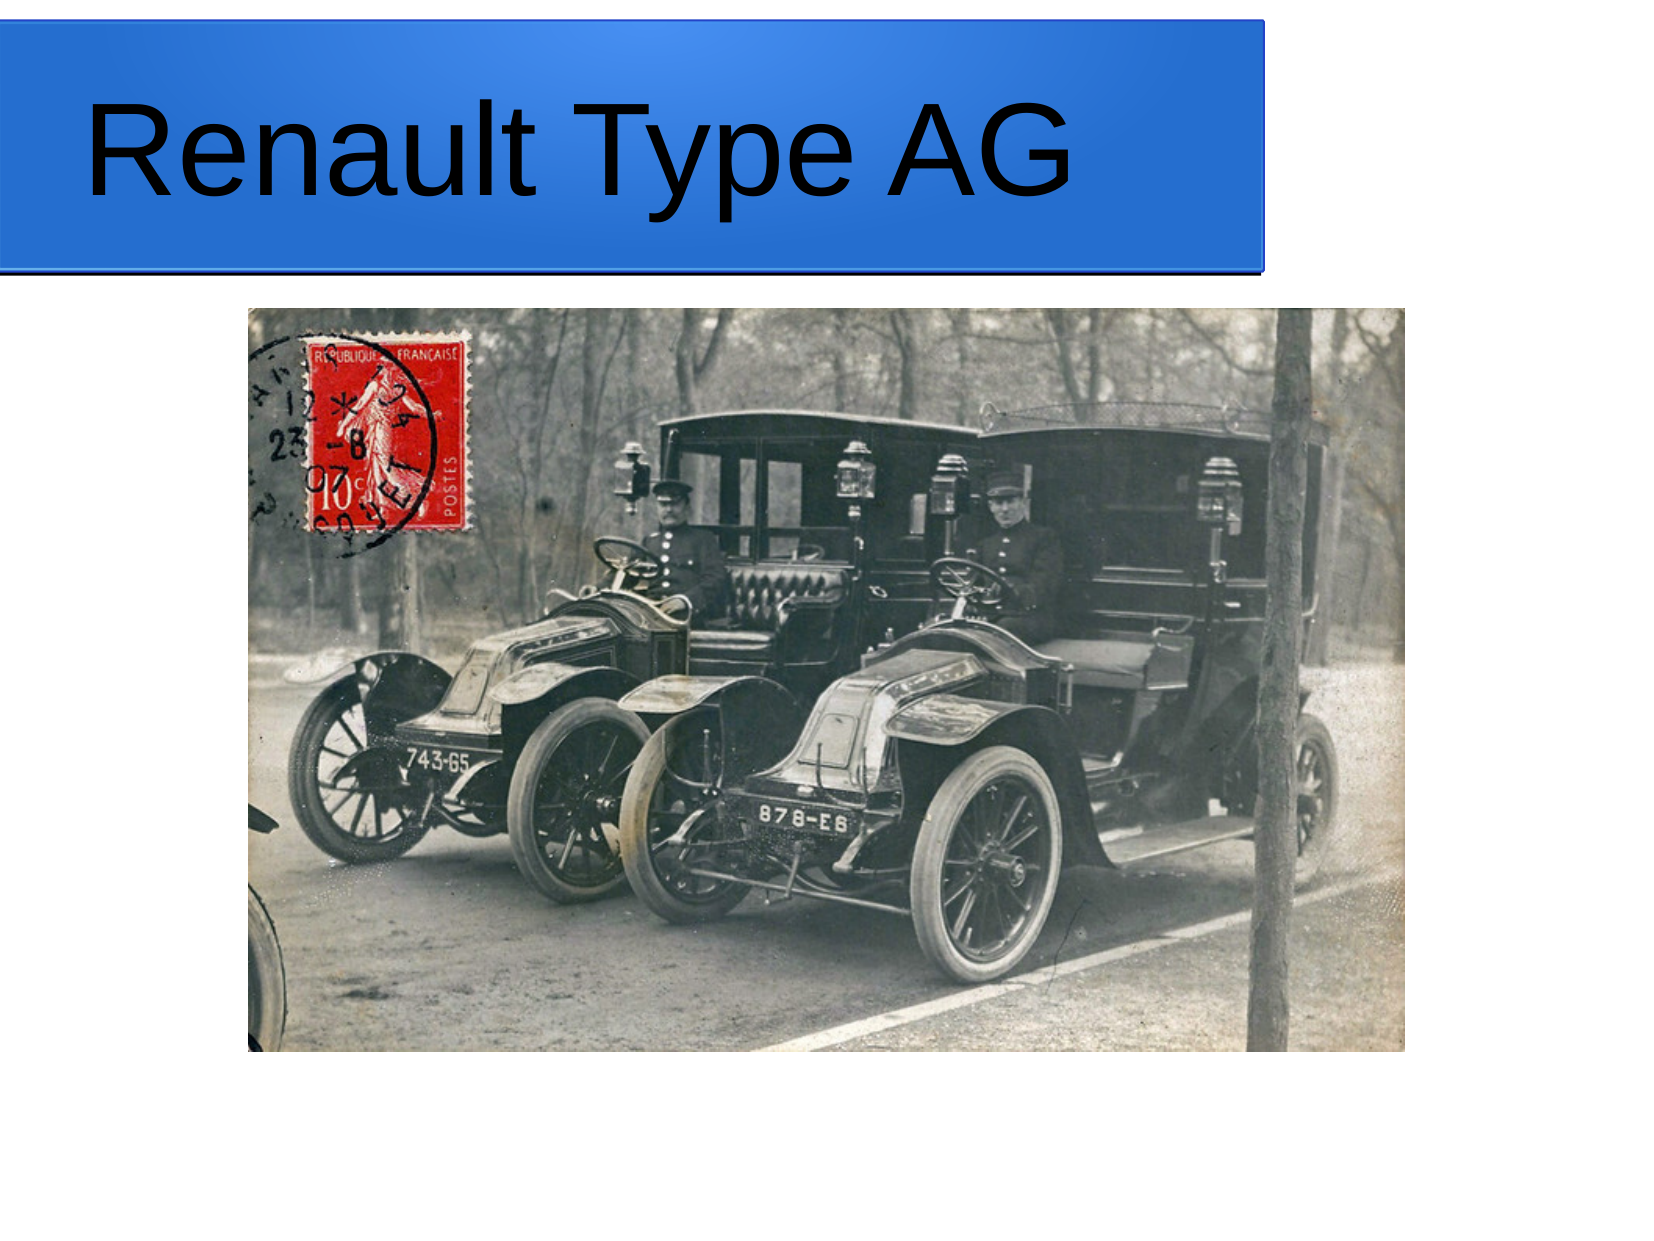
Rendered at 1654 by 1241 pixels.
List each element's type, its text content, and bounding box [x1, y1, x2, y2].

title Renault Type AG [82, 47, 1235, 252]
picture [248, 308, 1405, 1052]
